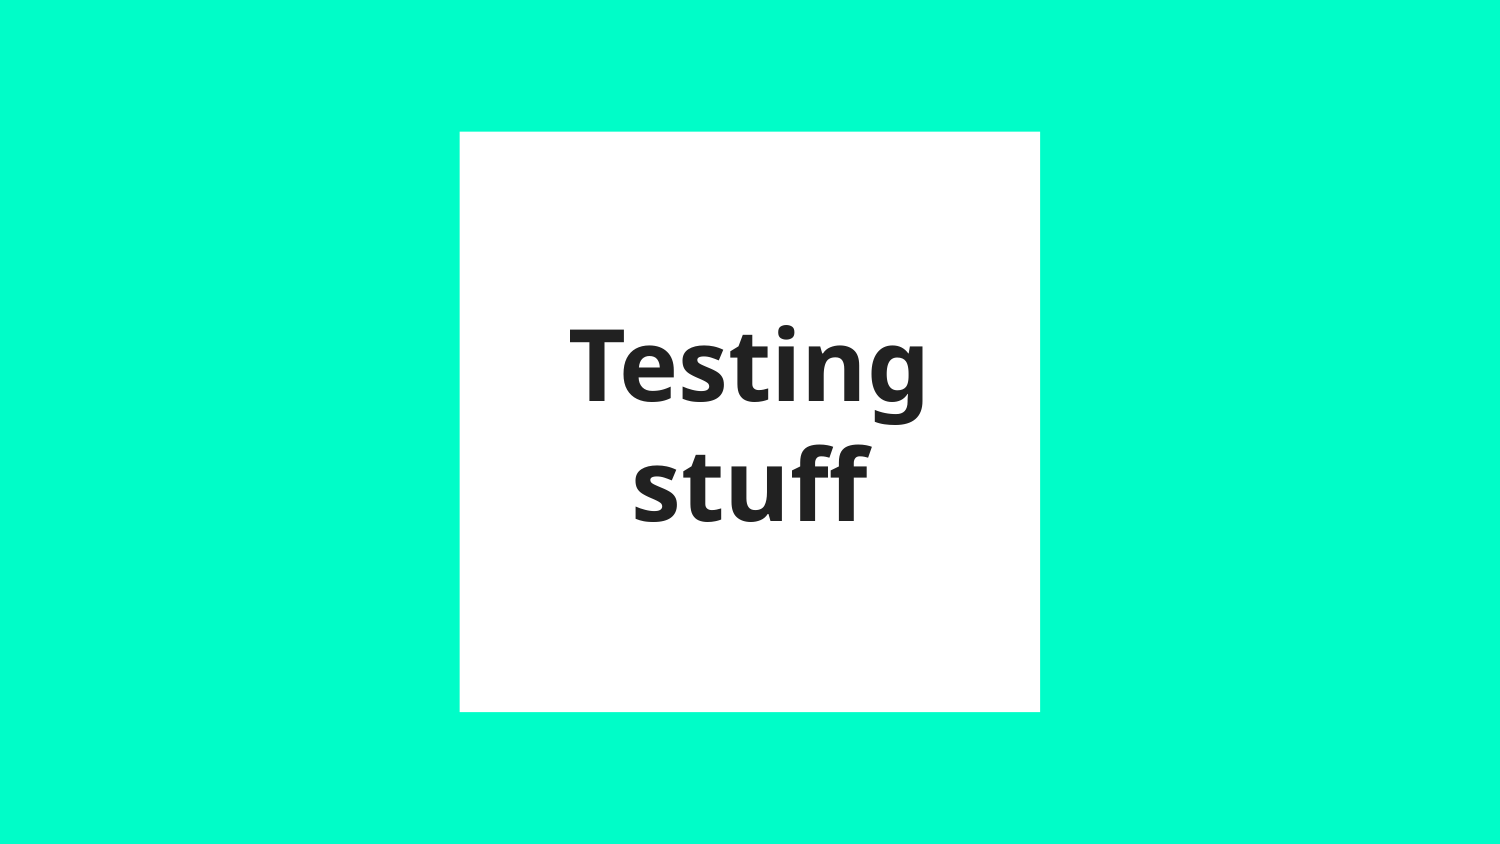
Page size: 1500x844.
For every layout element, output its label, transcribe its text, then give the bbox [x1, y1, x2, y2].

title Testing stuff [459, 131, 1041, 713]
